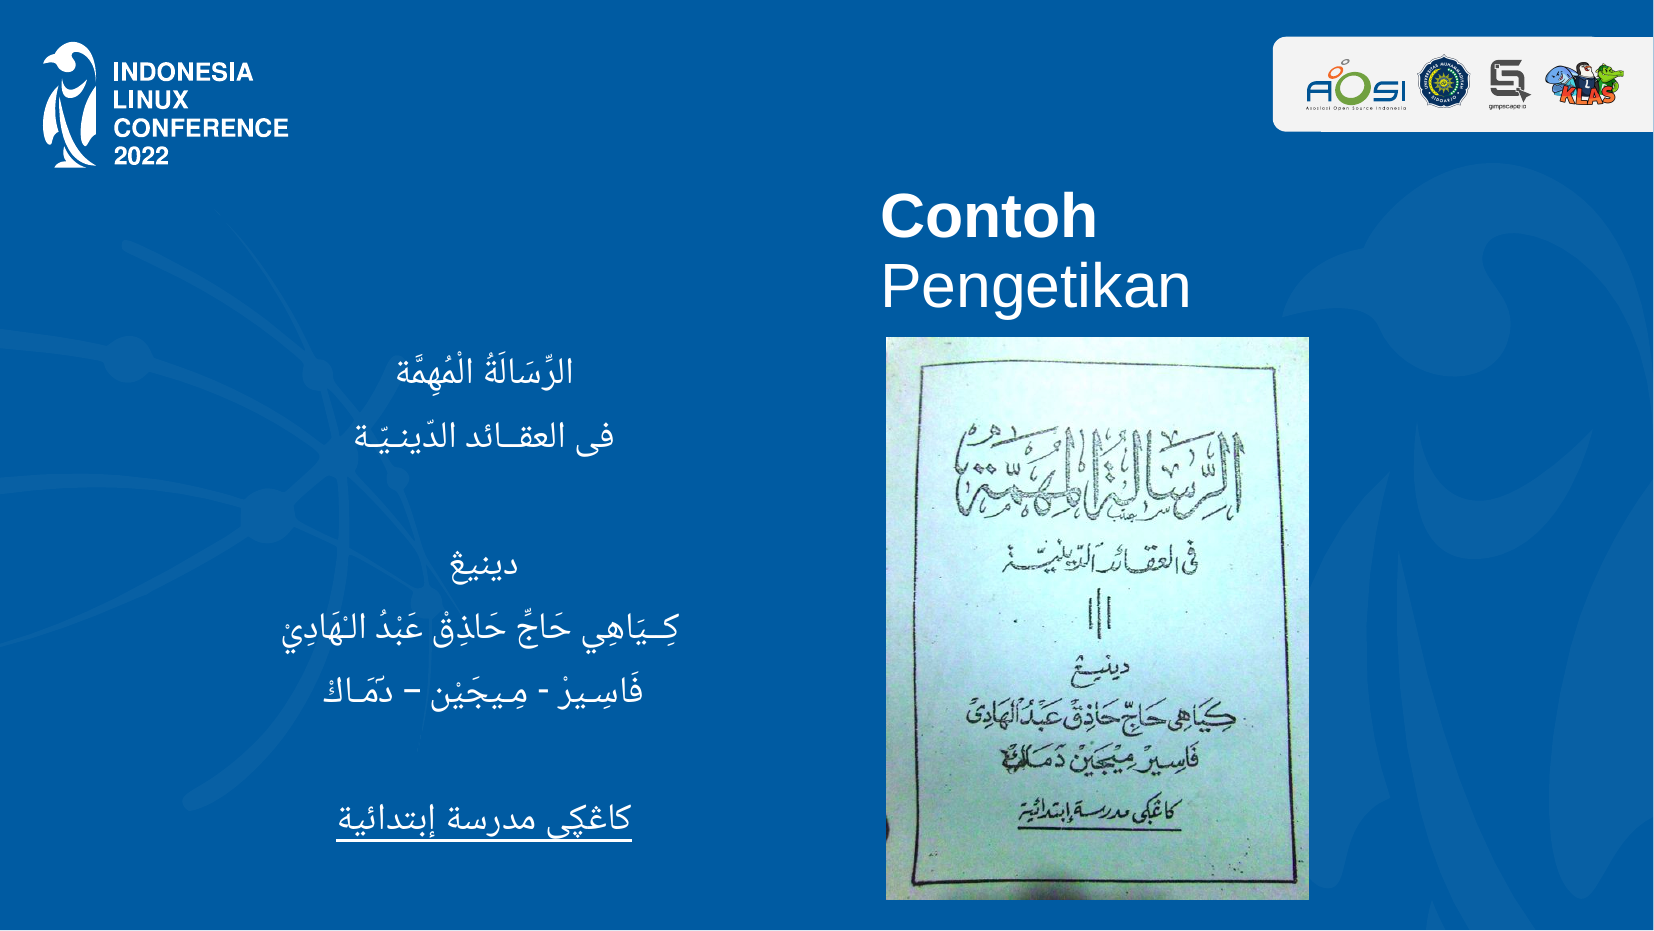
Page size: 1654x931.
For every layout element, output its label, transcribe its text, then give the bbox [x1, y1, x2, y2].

title Contoh Pengetikan [880, 181, 1593, 321]
picture [886, 337, 1309, 901]
picture [1417, 54, 1471, 108]
text_box الرِّسَالَةُ الْمُهِمَّة فى العقــائد الدّينـيّـة دينيڠ كِــيَاهِي حَاجِّ حَا‍‍‍ذِقْ عَبْدُ الـْهَادِيْ فَاسِـيرْ - مِـيجَيْن – دࣤمَـاكْ كاڠڮى مدرسة إبتدائية [265, 335, 733, 916]
picture [1545, 62, 1624, 105]
